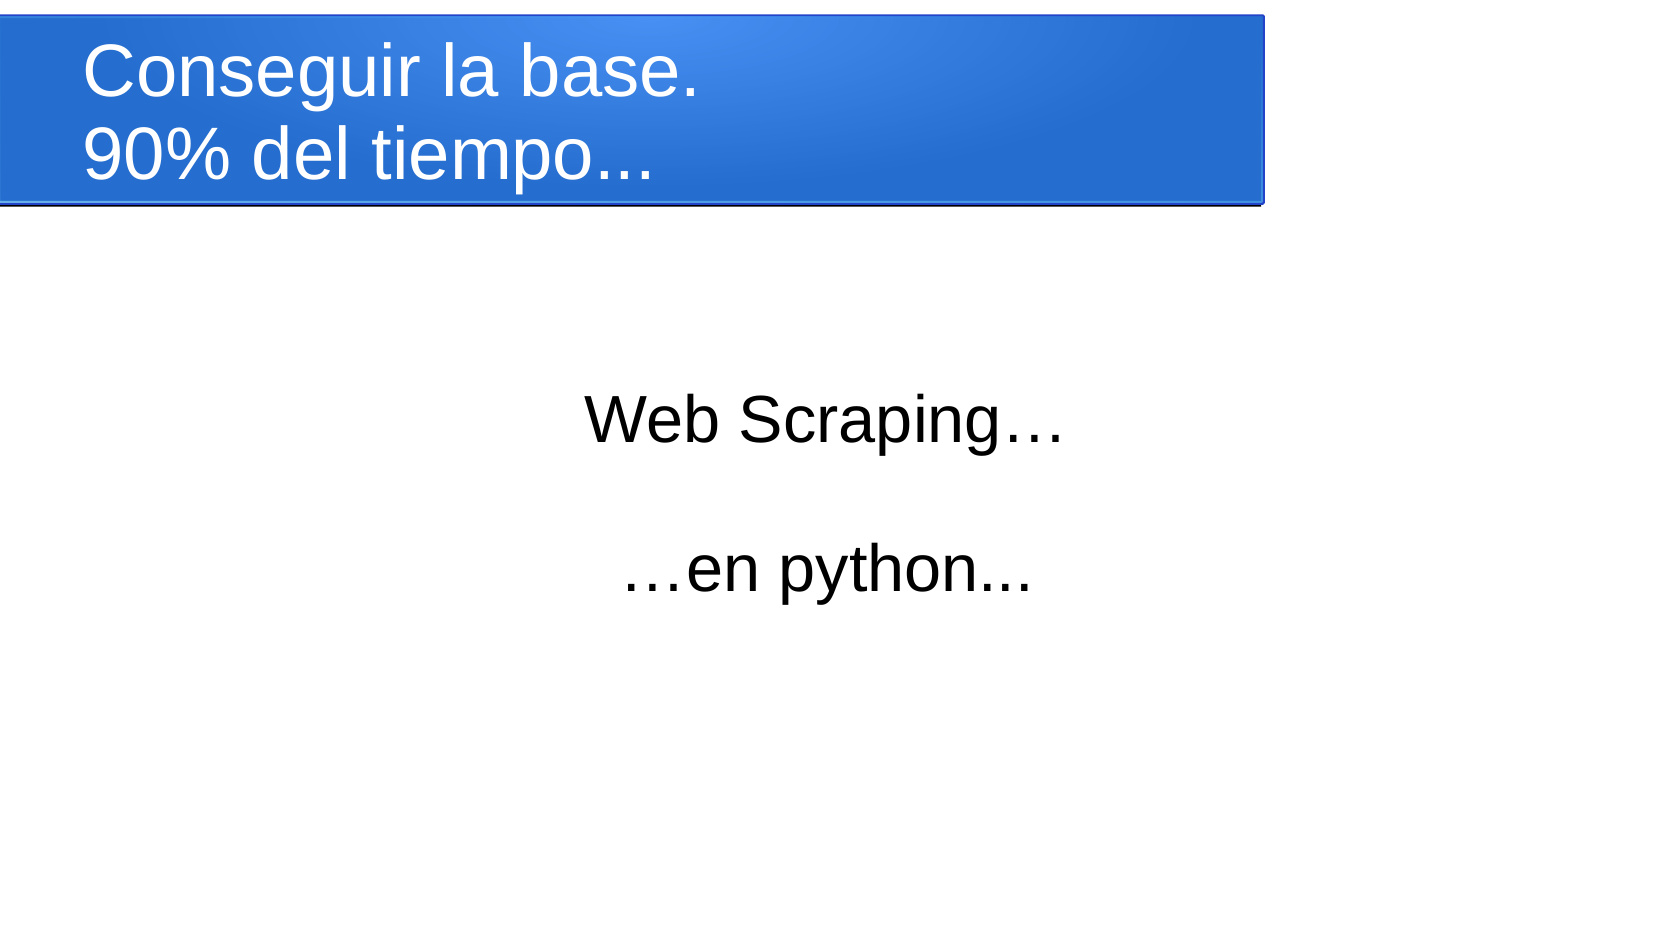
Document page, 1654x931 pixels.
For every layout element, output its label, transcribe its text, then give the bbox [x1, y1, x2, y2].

title Conseguir la base. 90% del tiempo... [82, 29, 1235, 196]
subtitle Web Scraping… …en python... [82, 224, 1571, 764]
